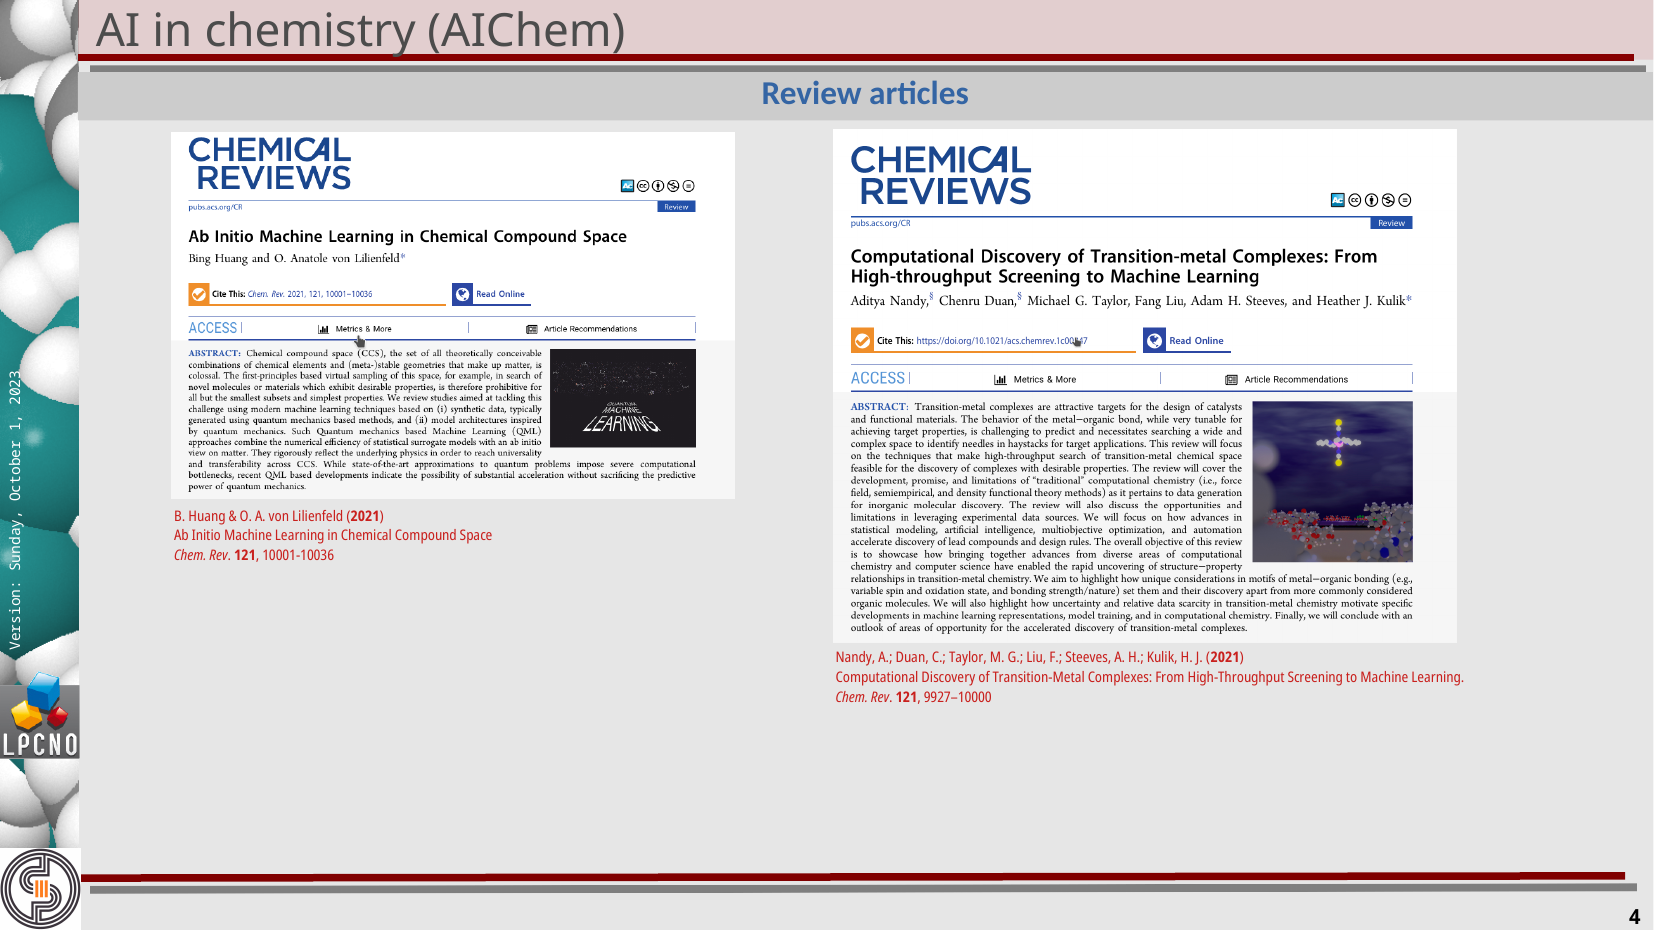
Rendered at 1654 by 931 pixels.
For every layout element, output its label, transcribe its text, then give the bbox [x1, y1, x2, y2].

picture [0, 0, 81, 930]
title AI in chemistry (AIChem) [78, 0, 1654, 58]
text_box Review articles [77, 72, 1653, 121]
picture [171, 132, 735, 499]
picture [833, 129, 1457, 643]
text_box B. Huang & O. A. von Lilienfeld (2021) Ab Initio Machine Learning in Chemical Compound Space Chem. Rev. 121, 10001-10036 [174, 505, 510, 571]
text_box Nandy, A.; Duan, C.; Taylor, M. G.; Liu, F.; Steeves, A. H.; Kulik, H. J. (2021) Computational Discovery of Transition-Metal Complexes: From High-Throughput Screening to Machine Learning. Chem. Rev. 121, 9927–10000 [835, 647, 1503, 714]
